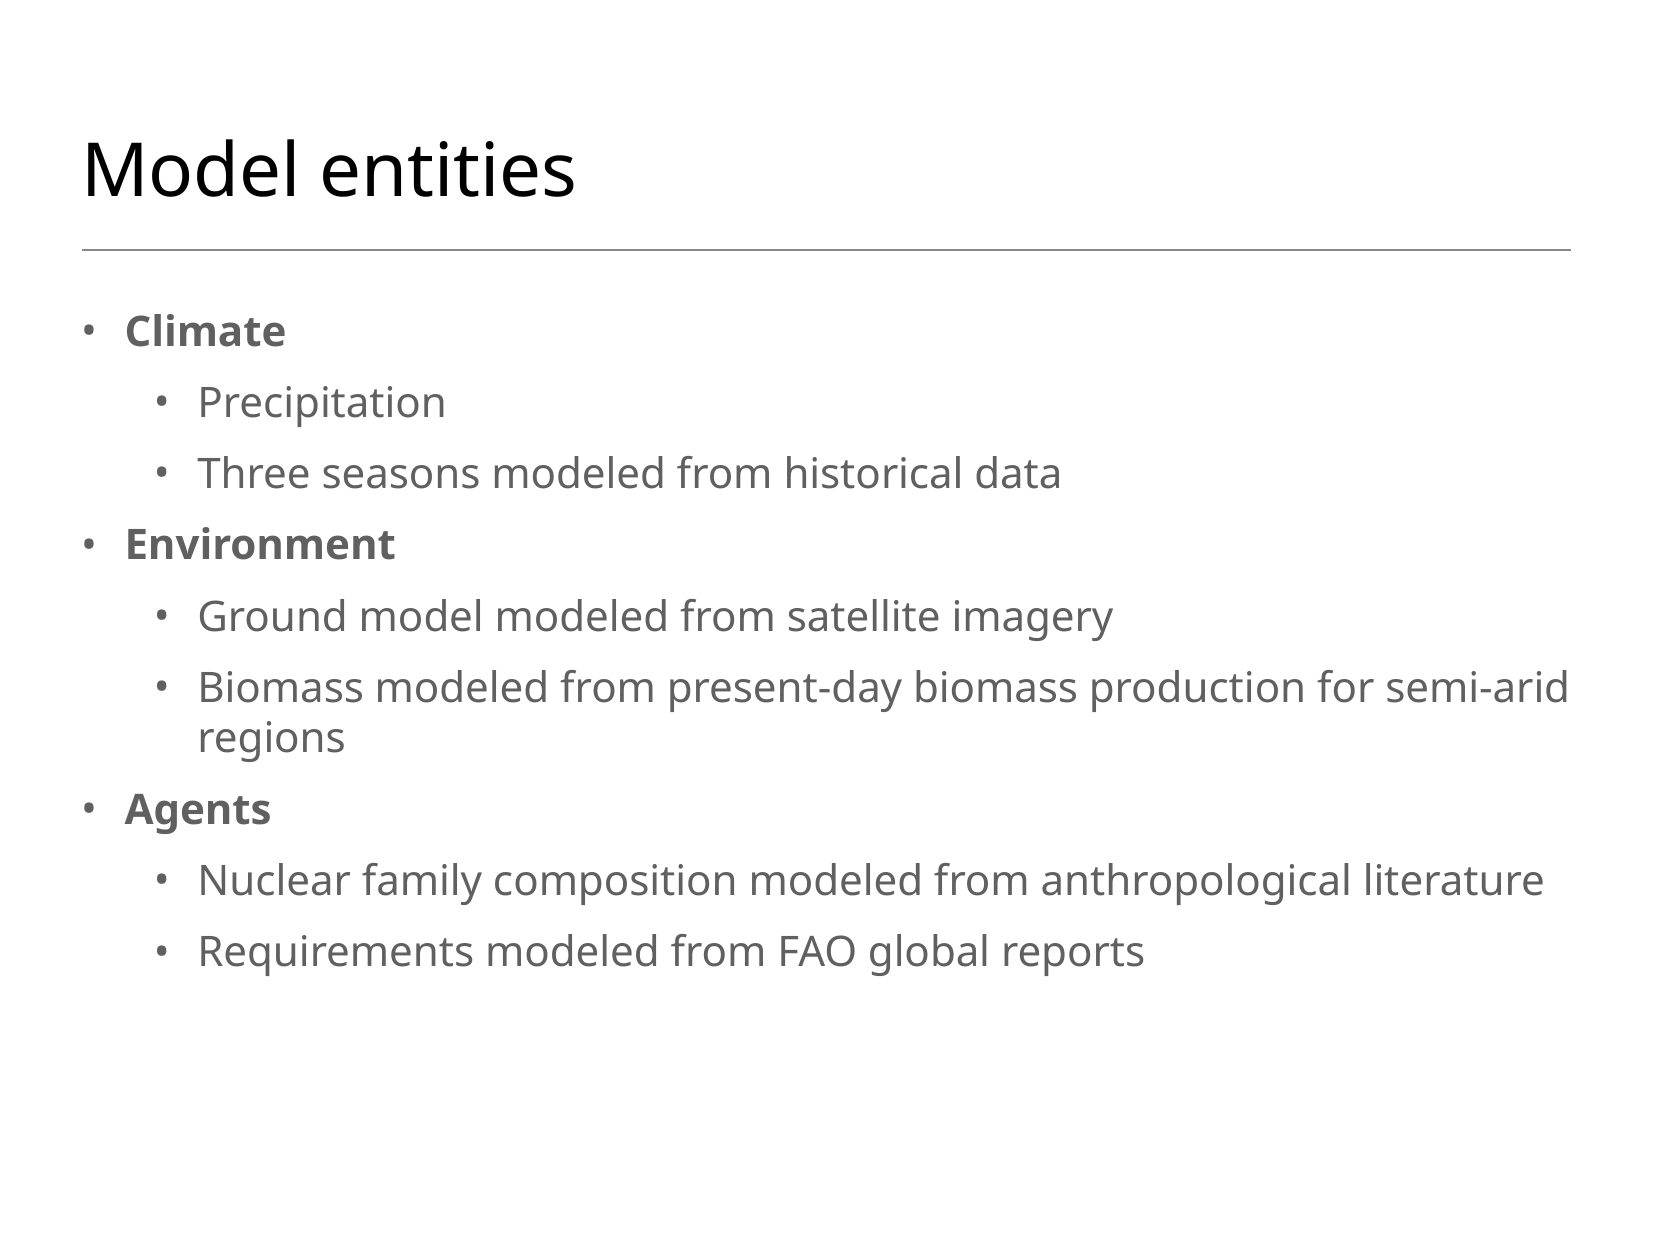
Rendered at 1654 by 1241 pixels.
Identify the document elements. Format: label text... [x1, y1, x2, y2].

title Model entities [72, 41, 1582, 220]
list Climate Precipitation Three seasons modeled from historical data Environment Ground model modeled from satellite imagery Biomass modeled from present-day biomass production for semi-arid regions Agents Nuclear family composition modeled from anthropological literature Requirements modeled from FAO global reports [72, 295, 1582, 1131]
